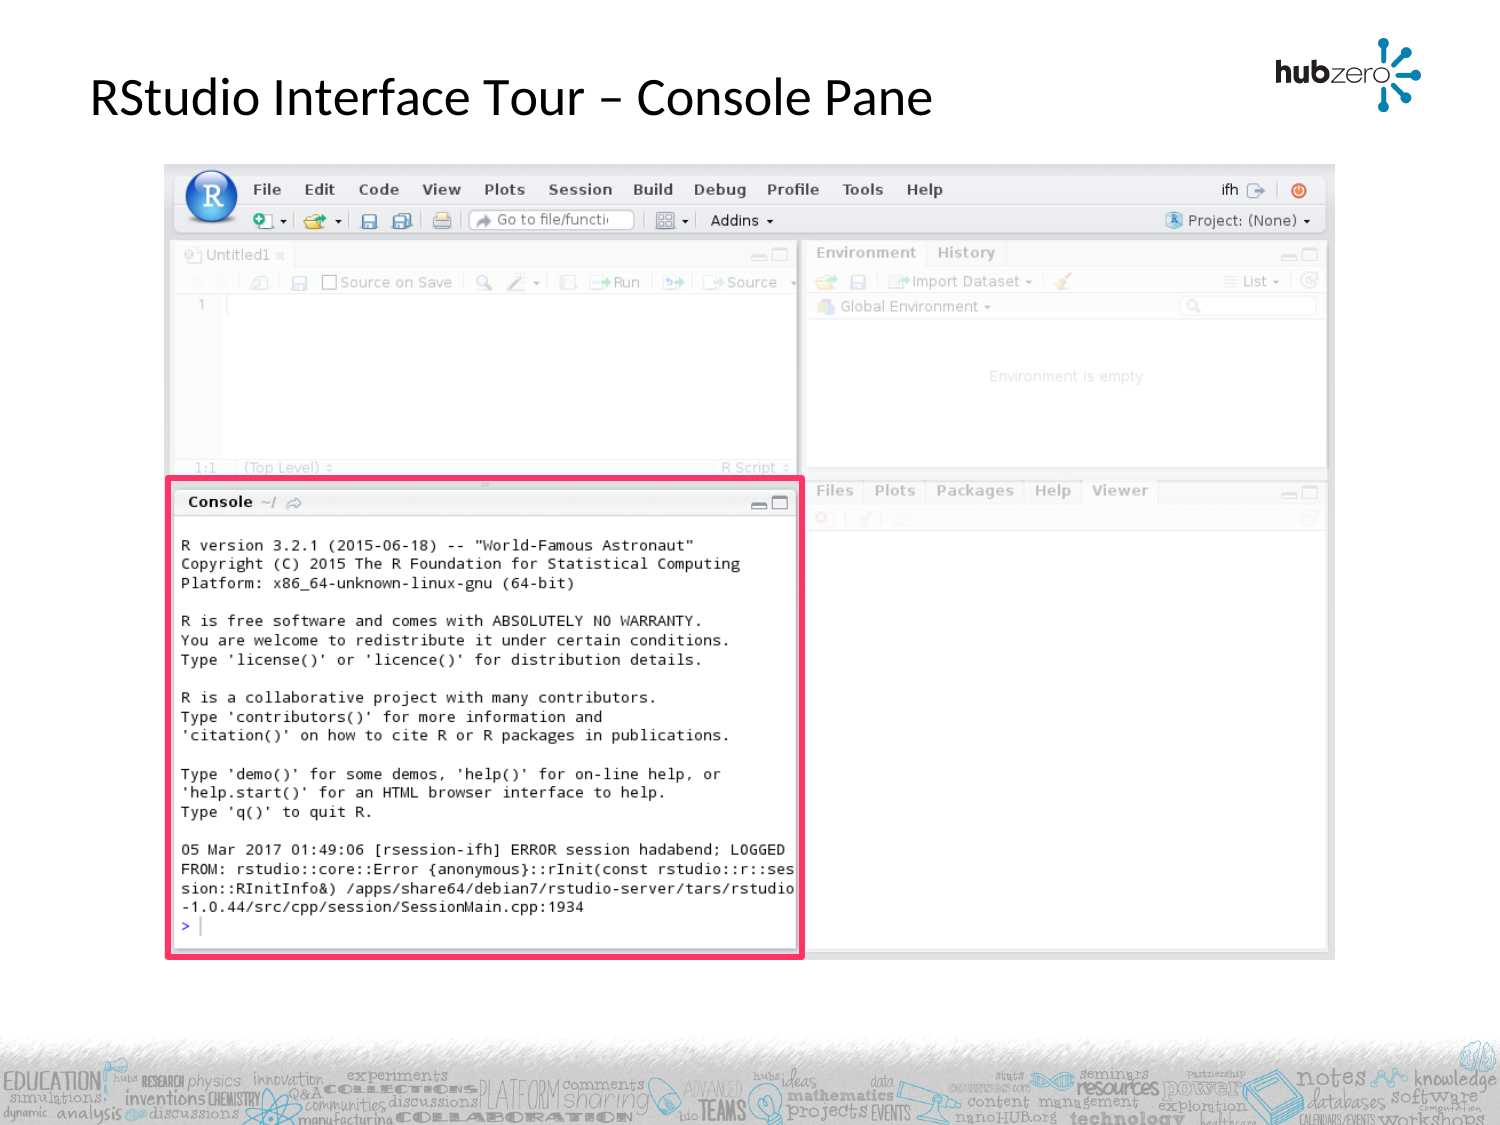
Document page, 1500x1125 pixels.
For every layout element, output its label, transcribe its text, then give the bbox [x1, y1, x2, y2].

text_box [801, 239, 1328, 480]
picture [164, 164, 1335, 961]
picture [0, 1034, 1500, 1125]
picture [1272, 35, 1424, 44]
title RStudio Interface Tour – Console Pane [75, 44, 1426, 144]
text_box [805, 482, 1329, 952]
text_box [169, 239, 797, 475]
